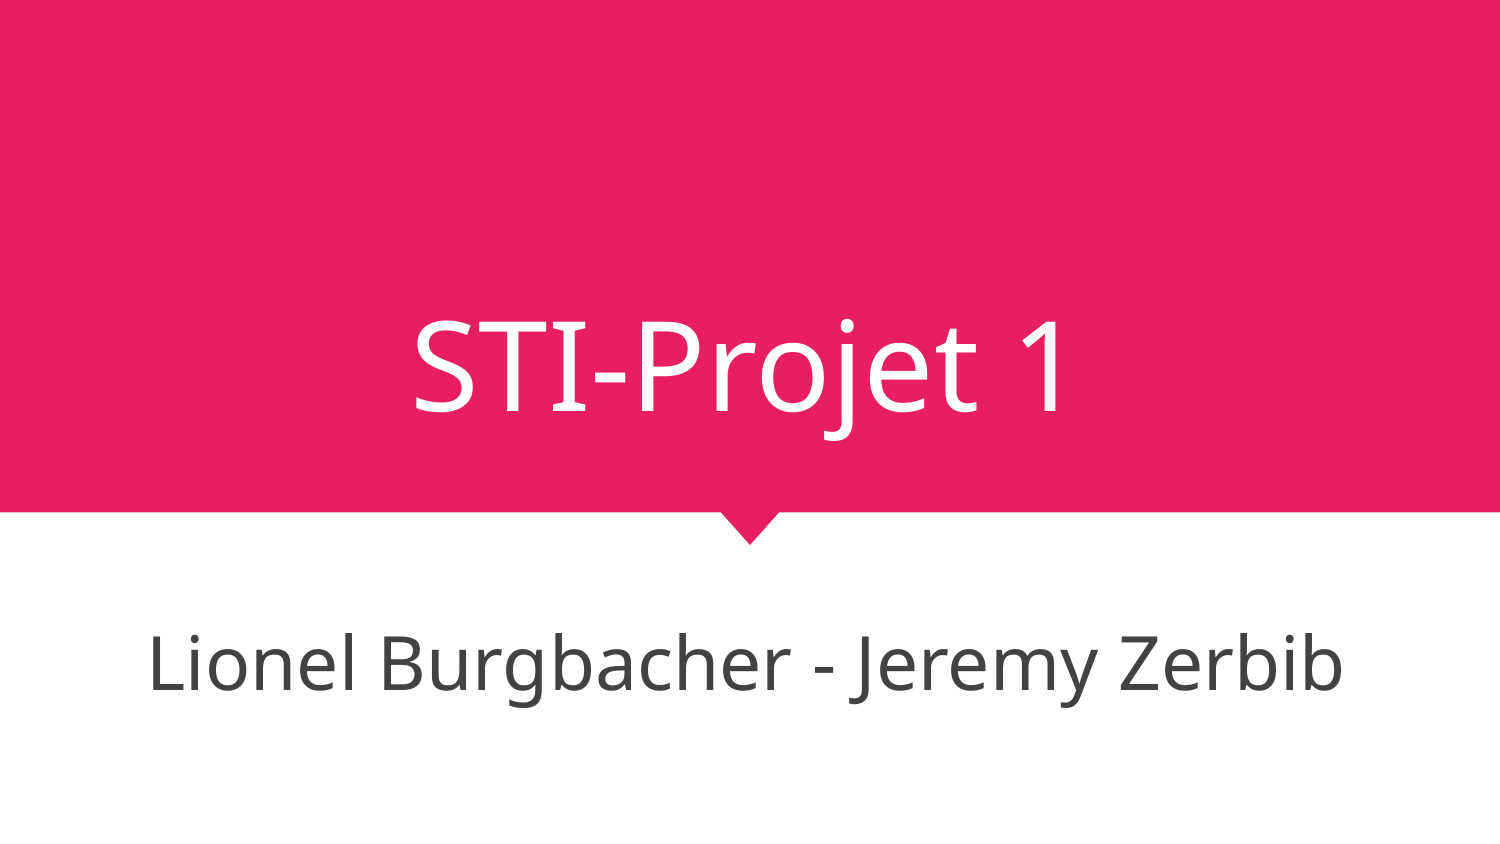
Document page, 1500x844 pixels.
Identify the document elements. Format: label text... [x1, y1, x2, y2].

title STI-Projet 1 [67, 105, 1427, 452]
subtitle Lionel Burgbacher - Jeremy Zerbib [67, 557, 1427, 765]
